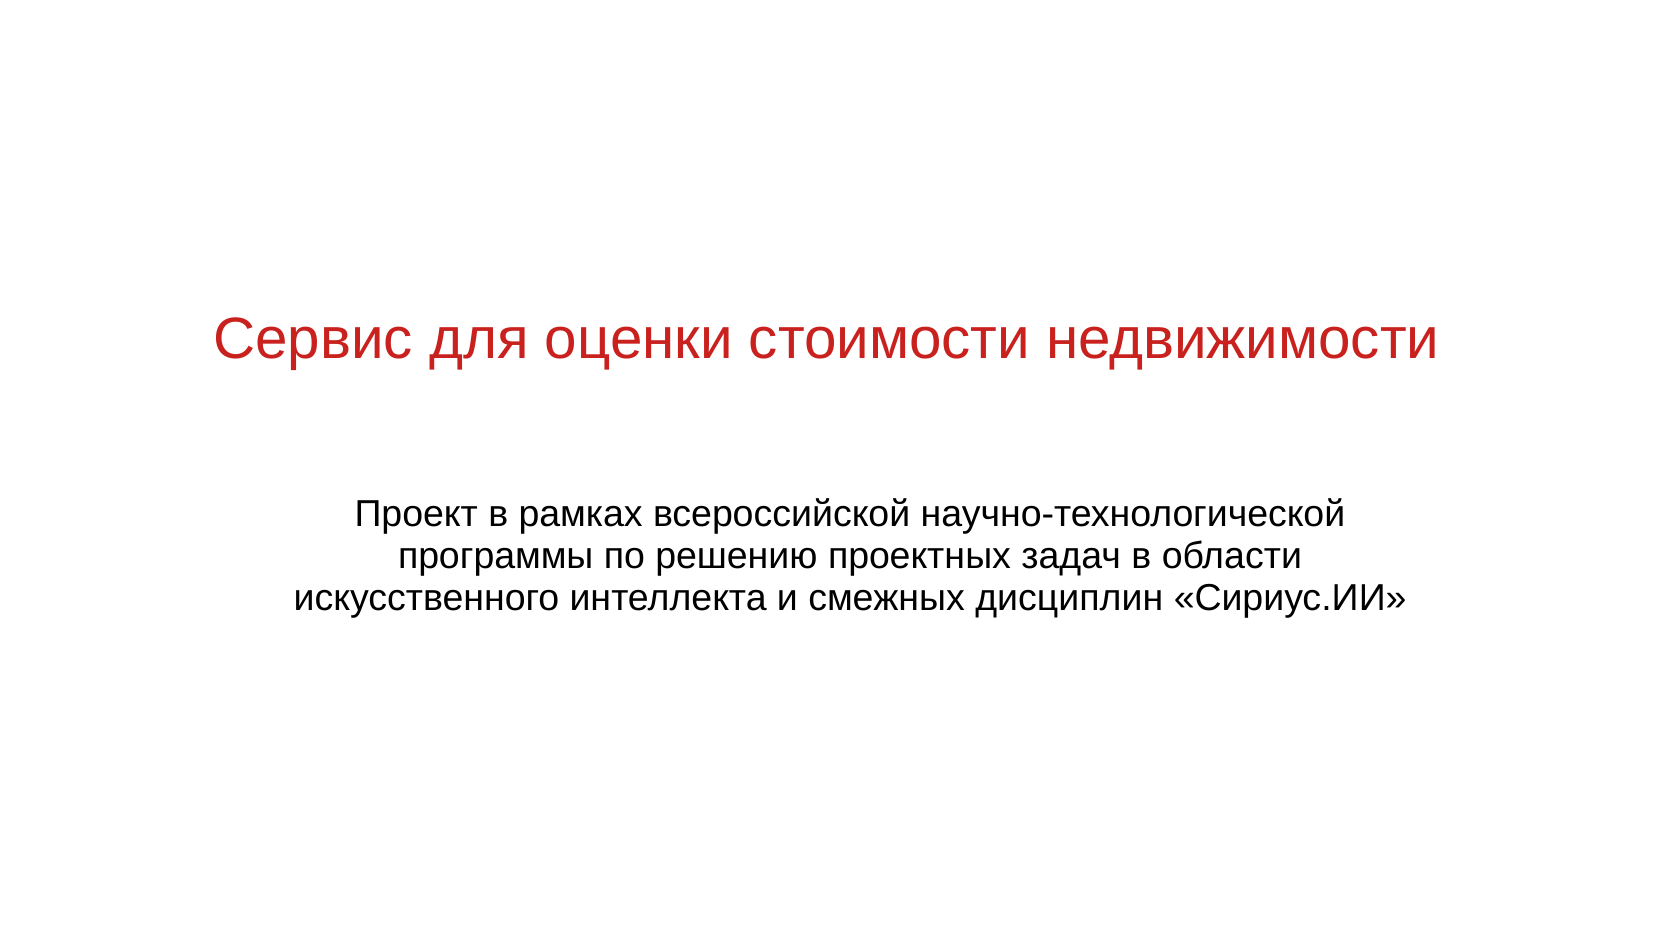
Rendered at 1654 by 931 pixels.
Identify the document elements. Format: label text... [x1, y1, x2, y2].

subtitle Проект в рамках всероссийской научно-технологической программы по решению проектных задач в области искусственного интеллекта и смежных дисциплин «Сириус.ИИ» [106, 413, 1595, 698]
title Сервис для оценки стоимости недвижимости [82, 261, 1571, 417]
